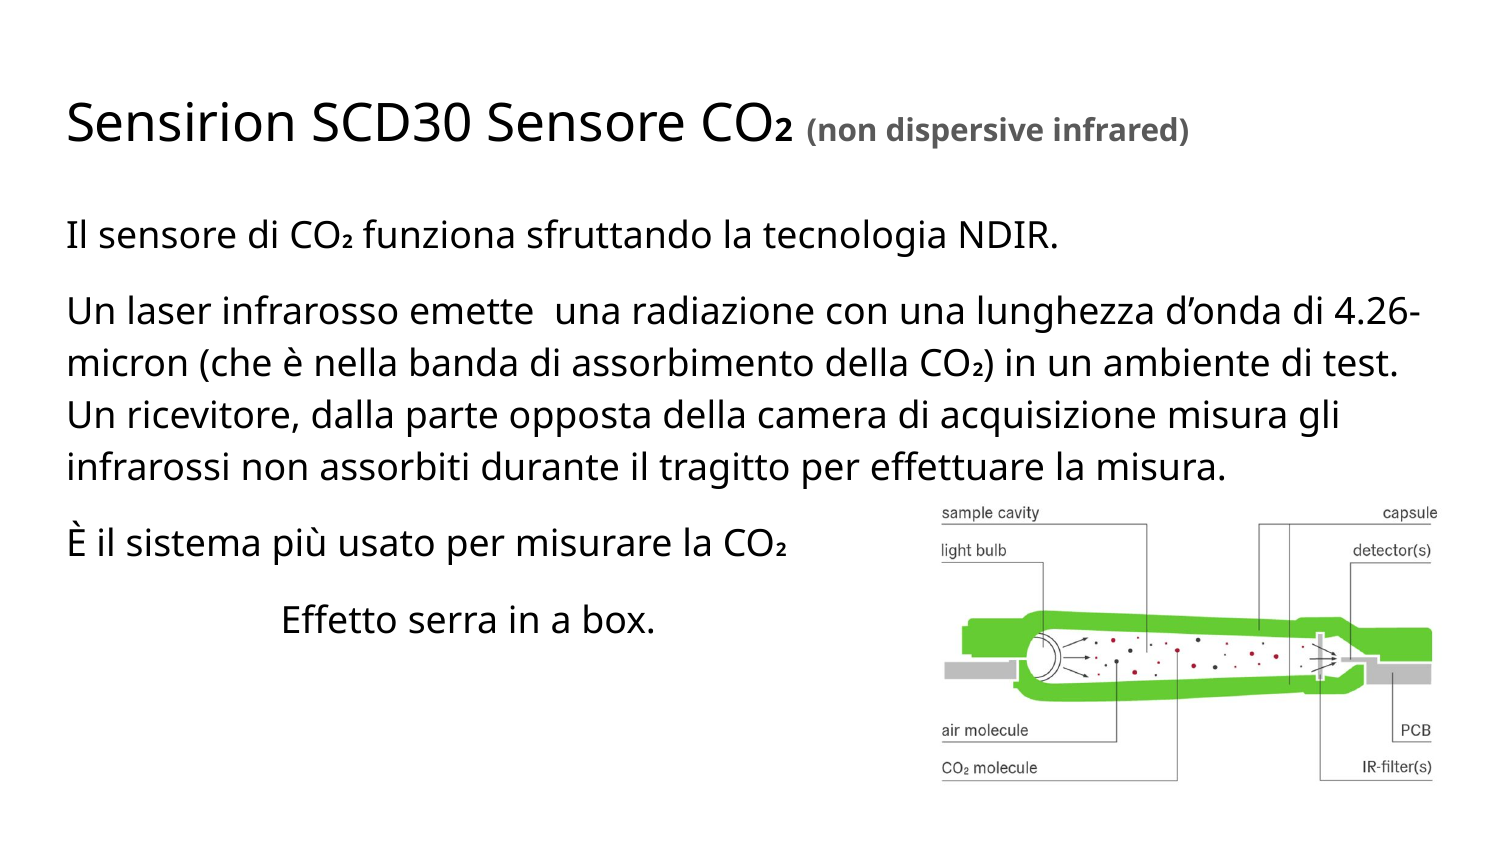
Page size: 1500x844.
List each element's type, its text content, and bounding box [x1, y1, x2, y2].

title Sensirion SCD30 Sensore CO2 (non dispersive infrared) [51, 72, 1449, 167]
list Il sensore di CO2 funziona sfruttando la tecnologia NDIR. Un laser infrarosso emette una radiazione con una lunghezza d’onda di 4.26-micron (che è nella banda di assorbimento della CO2) in un ambiente di test. Un ricevitore, dalla parte opposta della camera di acquisizione misura gli infrarossi non assorbiti durante il tragitto per effettuare la misura. È il sistema più usato per misurare la CO2 Effetto serra in a box. [51, 189, 1449, 750]
picture [916, 488, 1463, 796]
